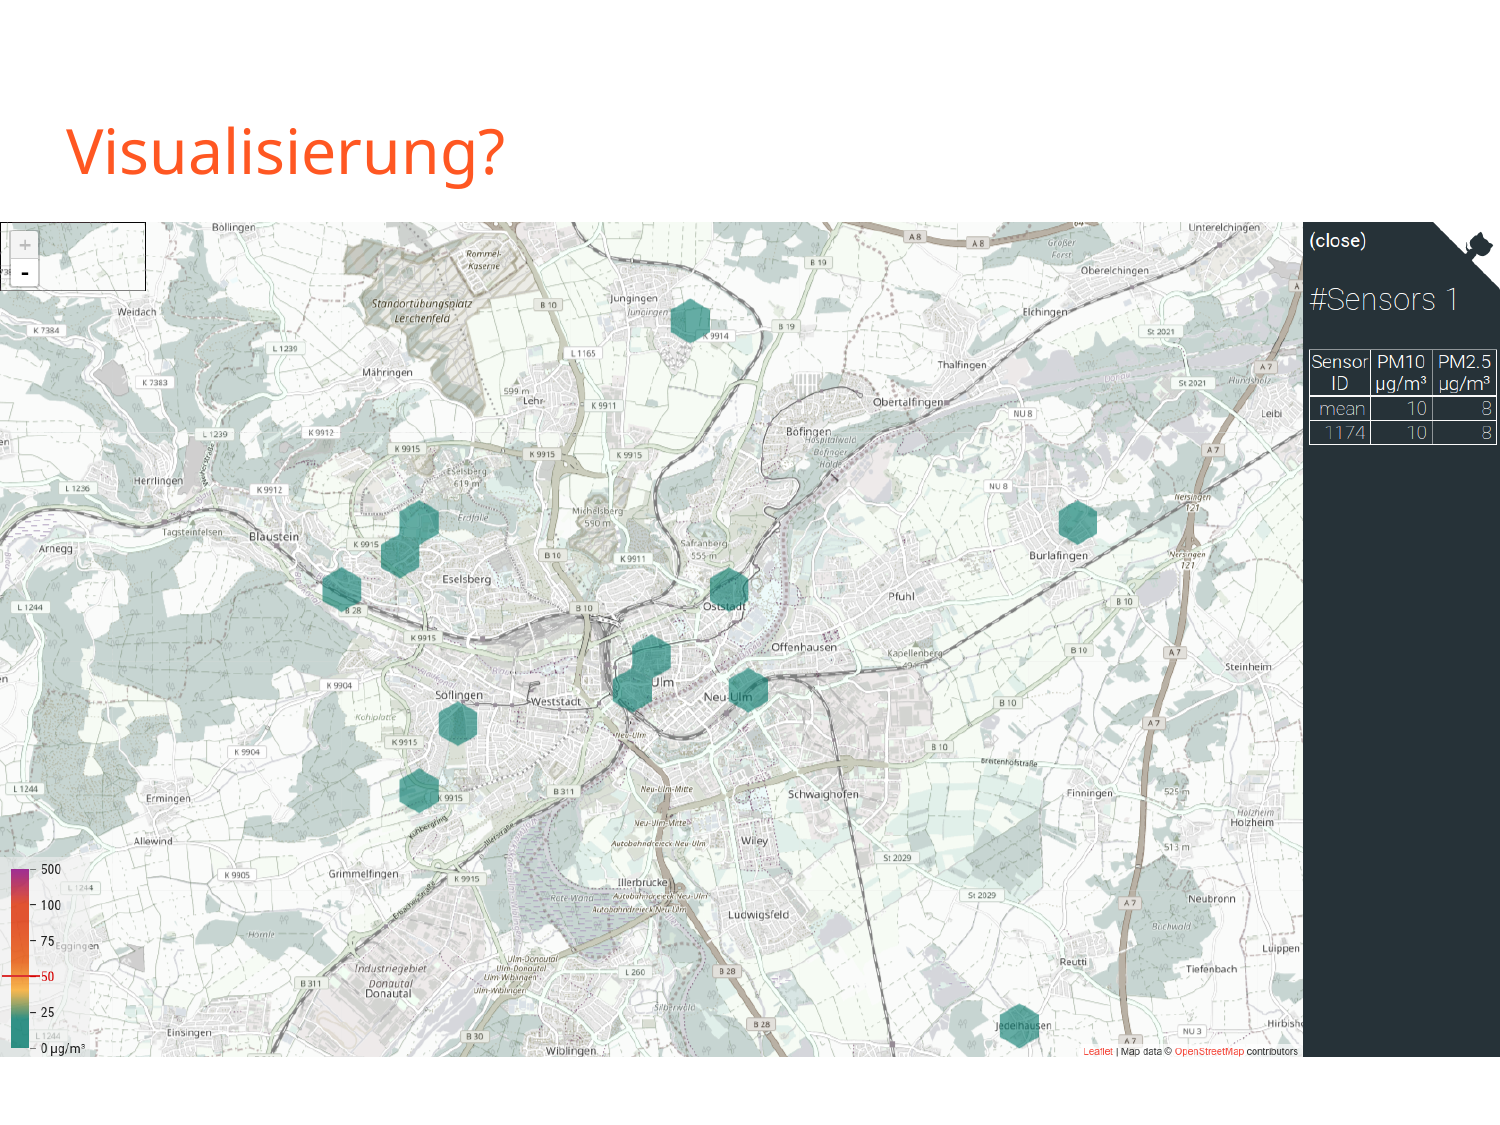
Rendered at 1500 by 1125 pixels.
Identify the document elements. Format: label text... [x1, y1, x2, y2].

picture [0, 222, 1500, 1058]
title Visualisierung? [51, 97, 1449, 222]
